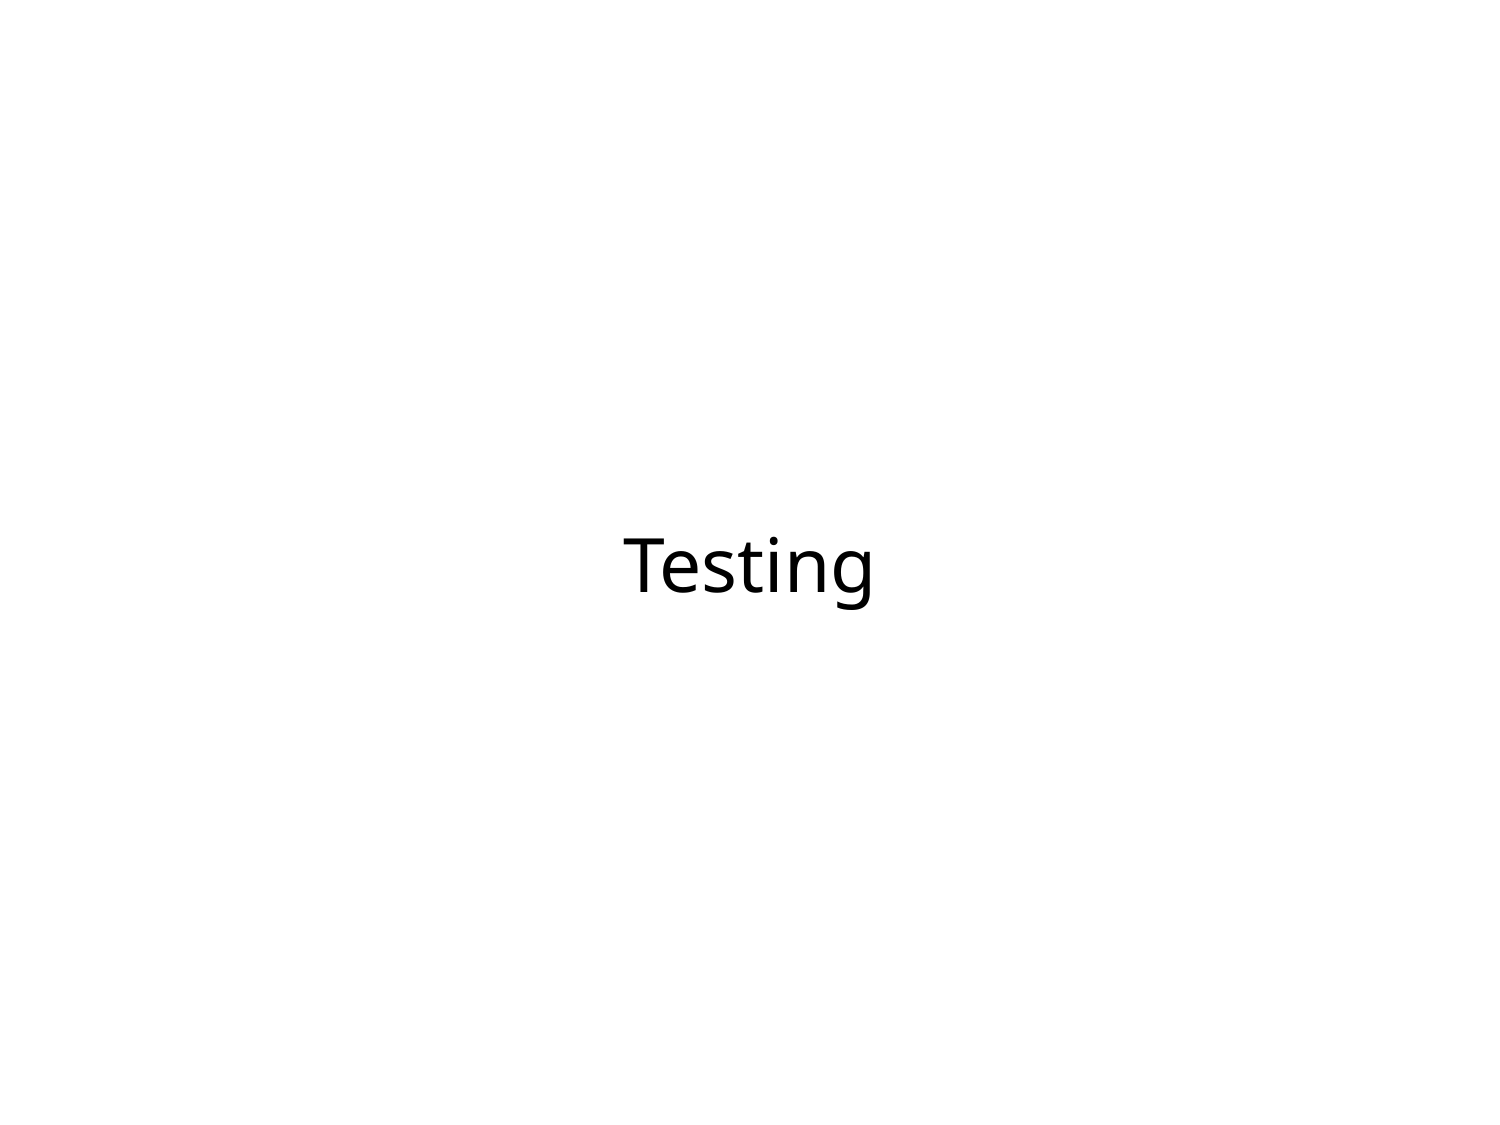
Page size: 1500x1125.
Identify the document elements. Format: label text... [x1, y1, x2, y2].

title Testing [51, 470, 1449, 655]
